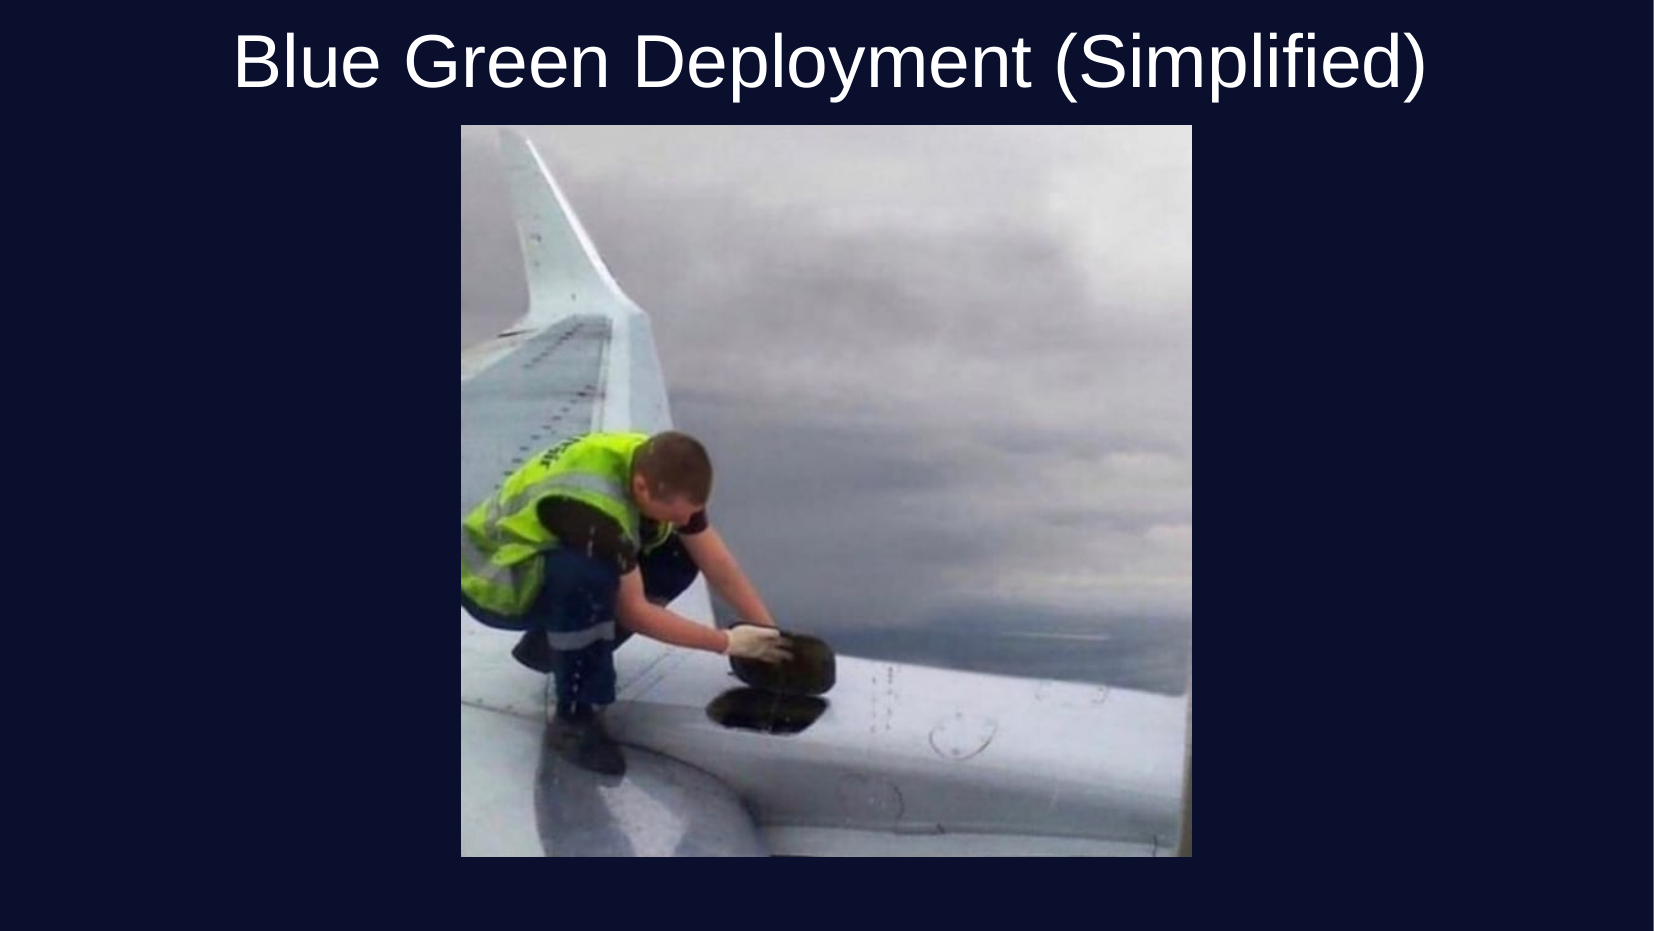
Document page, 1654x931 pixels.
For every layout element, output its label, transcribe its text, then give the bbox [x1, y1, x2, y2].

title Blue Green Deployment (Simplified) [86, 0, 1576, 166]
picture [0, 0, 1654, 931]
